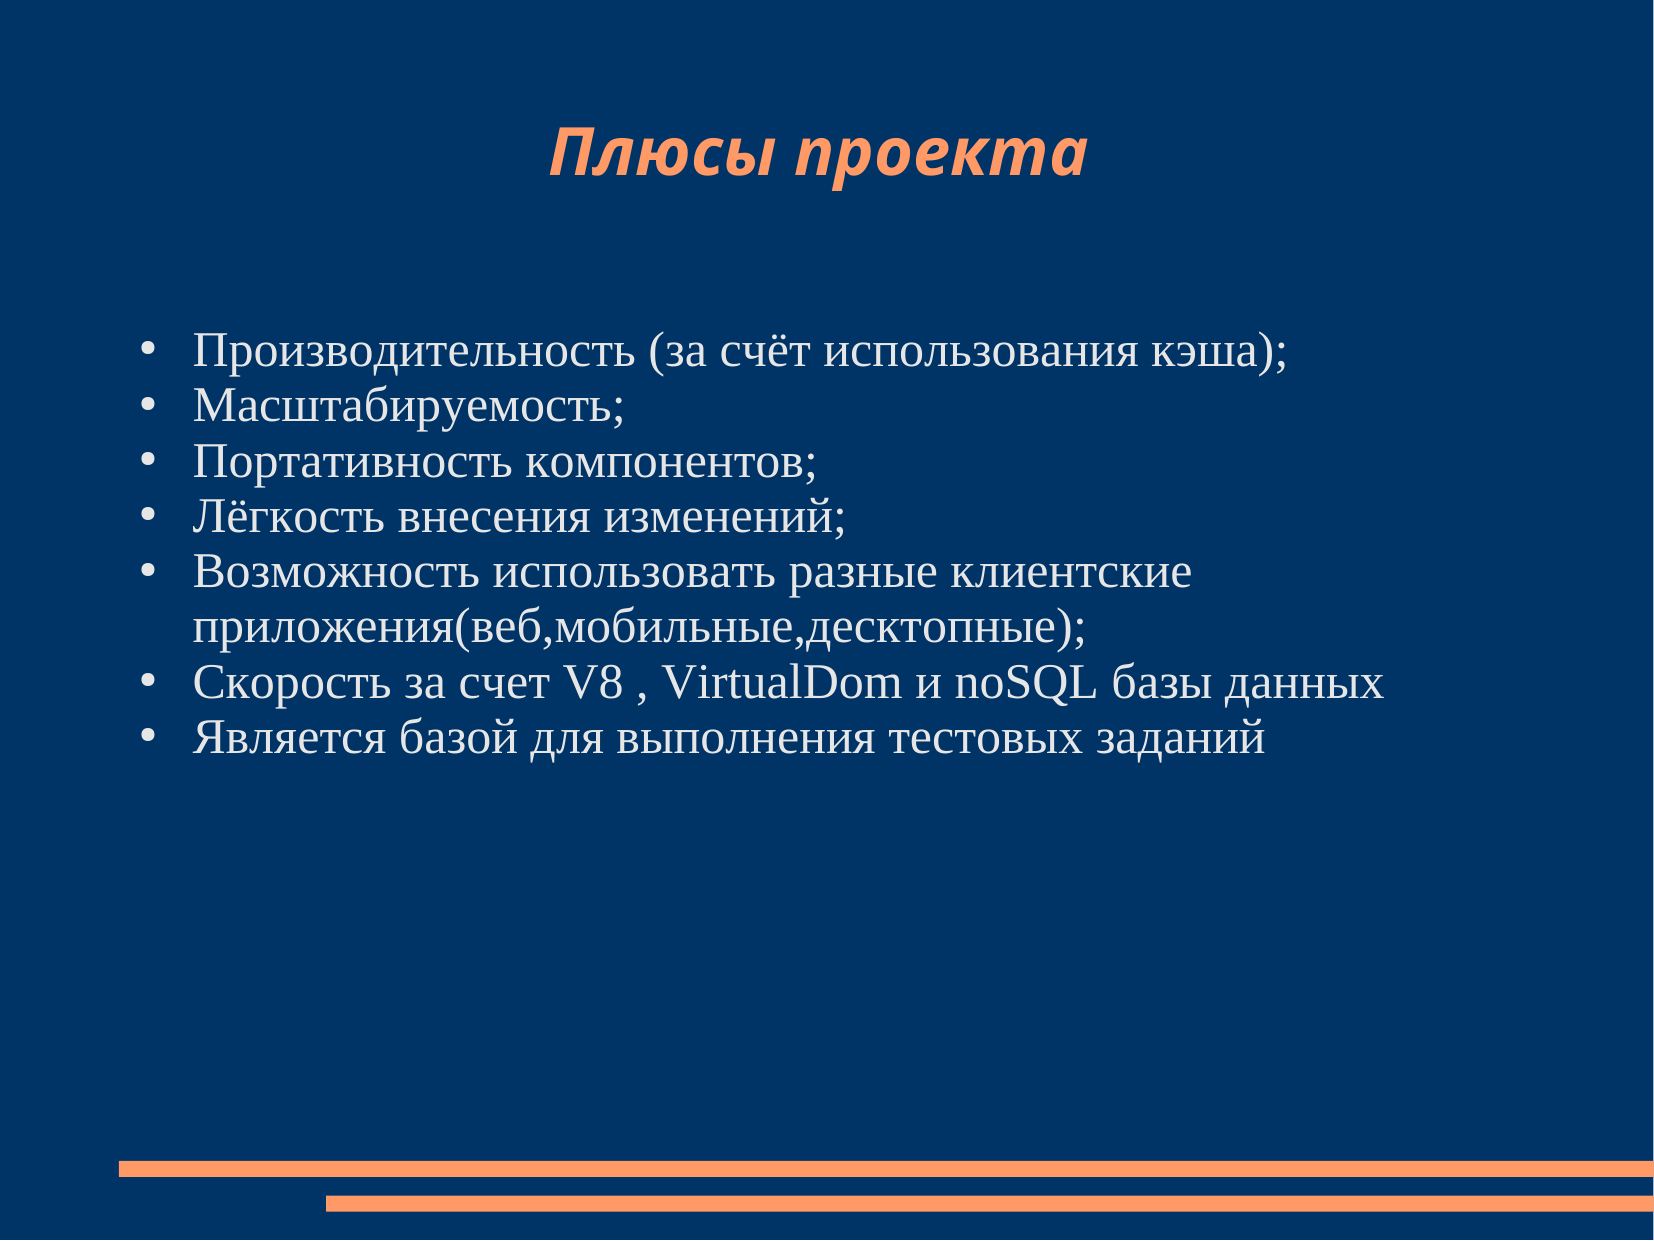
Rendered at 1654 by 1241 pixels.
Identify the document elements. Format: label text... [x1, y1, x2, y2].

title Плюсы проекта [121, 46, 1534, 254]
list Производительность (за счёт использования кэша); Масштабируемость; Портативность компонентов; Лёгкость внесения изменений; Возможность использовать разные клиентские приложения(веб,мобильные,десктопные); Скорость за счет V8 , VirtualDom и noSQL базы данных Является базой для выполнения тестовых заданий [121, 322, 1561, 1132]
